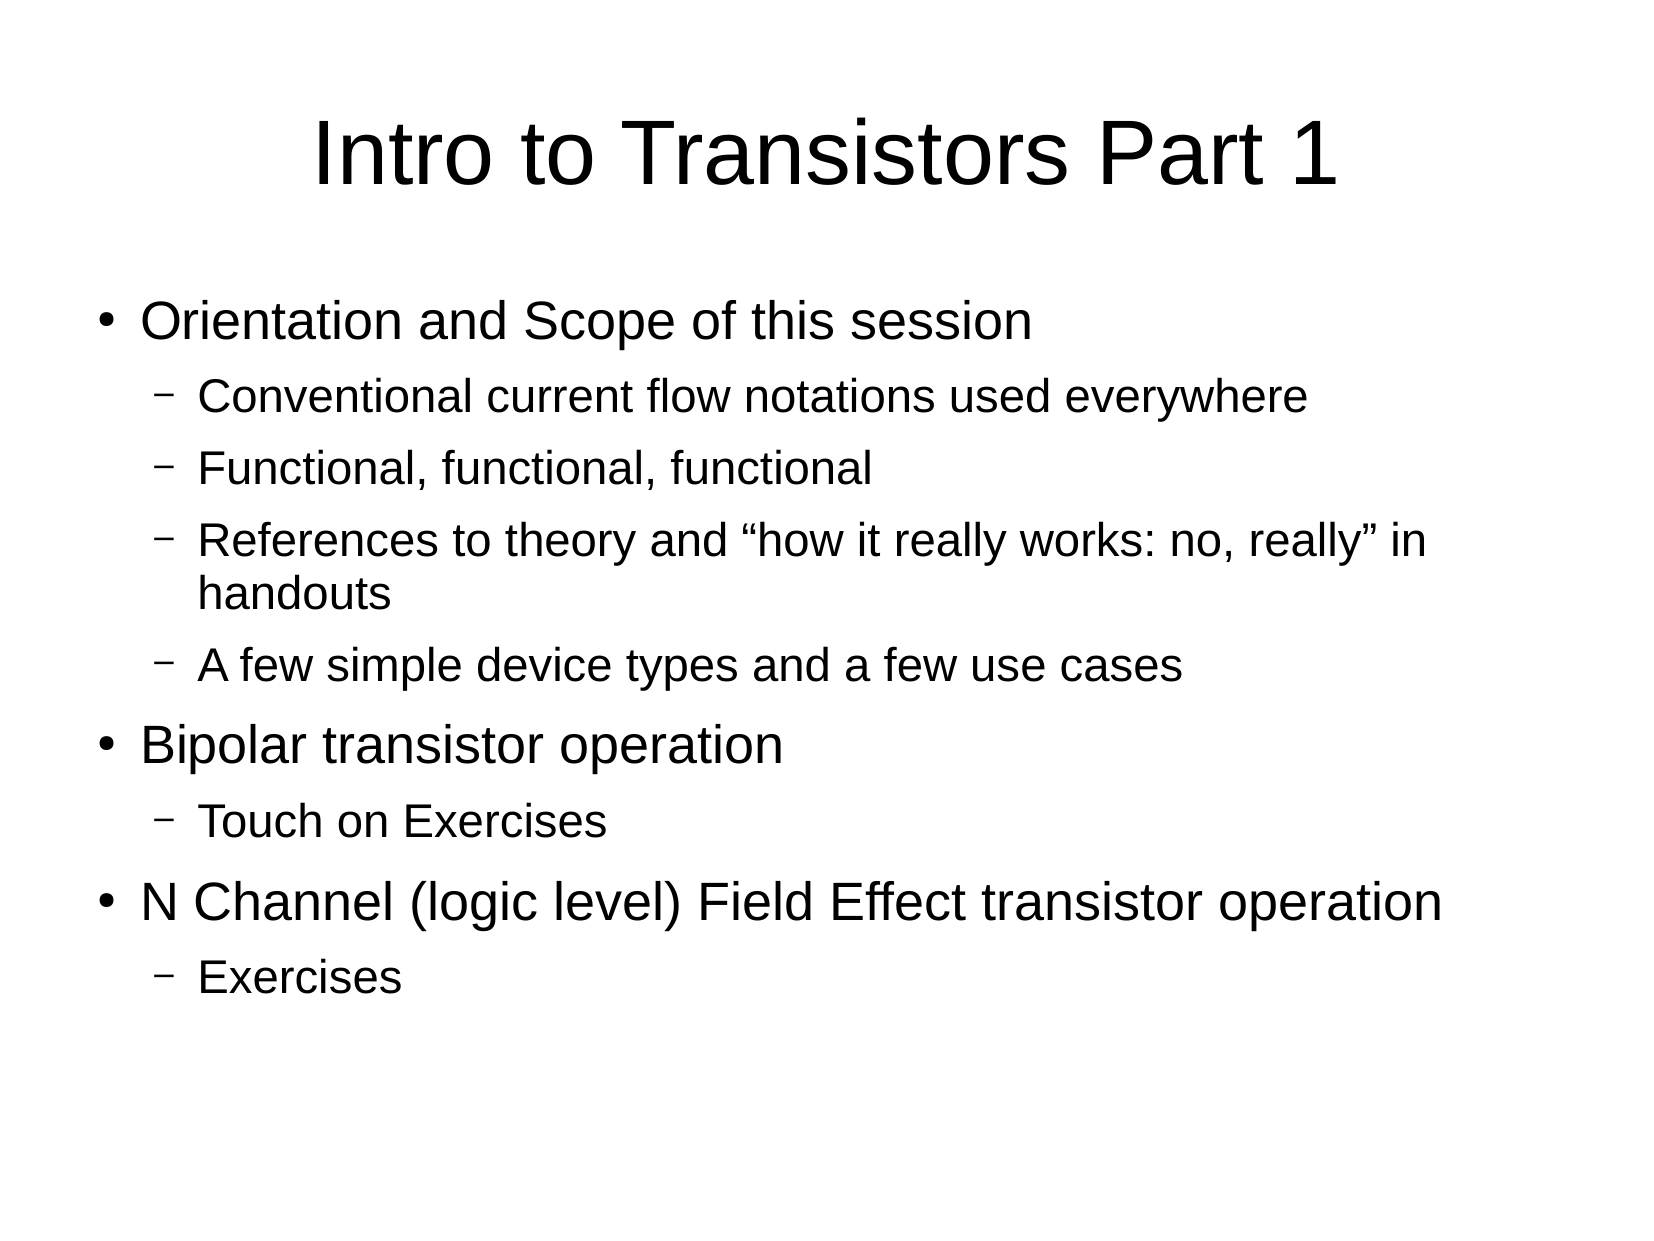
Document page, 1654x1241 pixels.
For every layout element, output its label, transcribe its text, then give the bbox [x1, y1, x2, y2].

list Orientation and Scope of this session Conventional current flow notations used everywhere Functional, functional, functional References to theory and “how it really works: no, really” in handouts A few simple device types and a few use cases Bipolar transistor operation Touch on Exercises N Channel (logic level) Field Effect transistor operation Exercises [82, 290, 1571, 1010]
title Intro to Transistors Part 1 [82, 49, 1571, 257]
